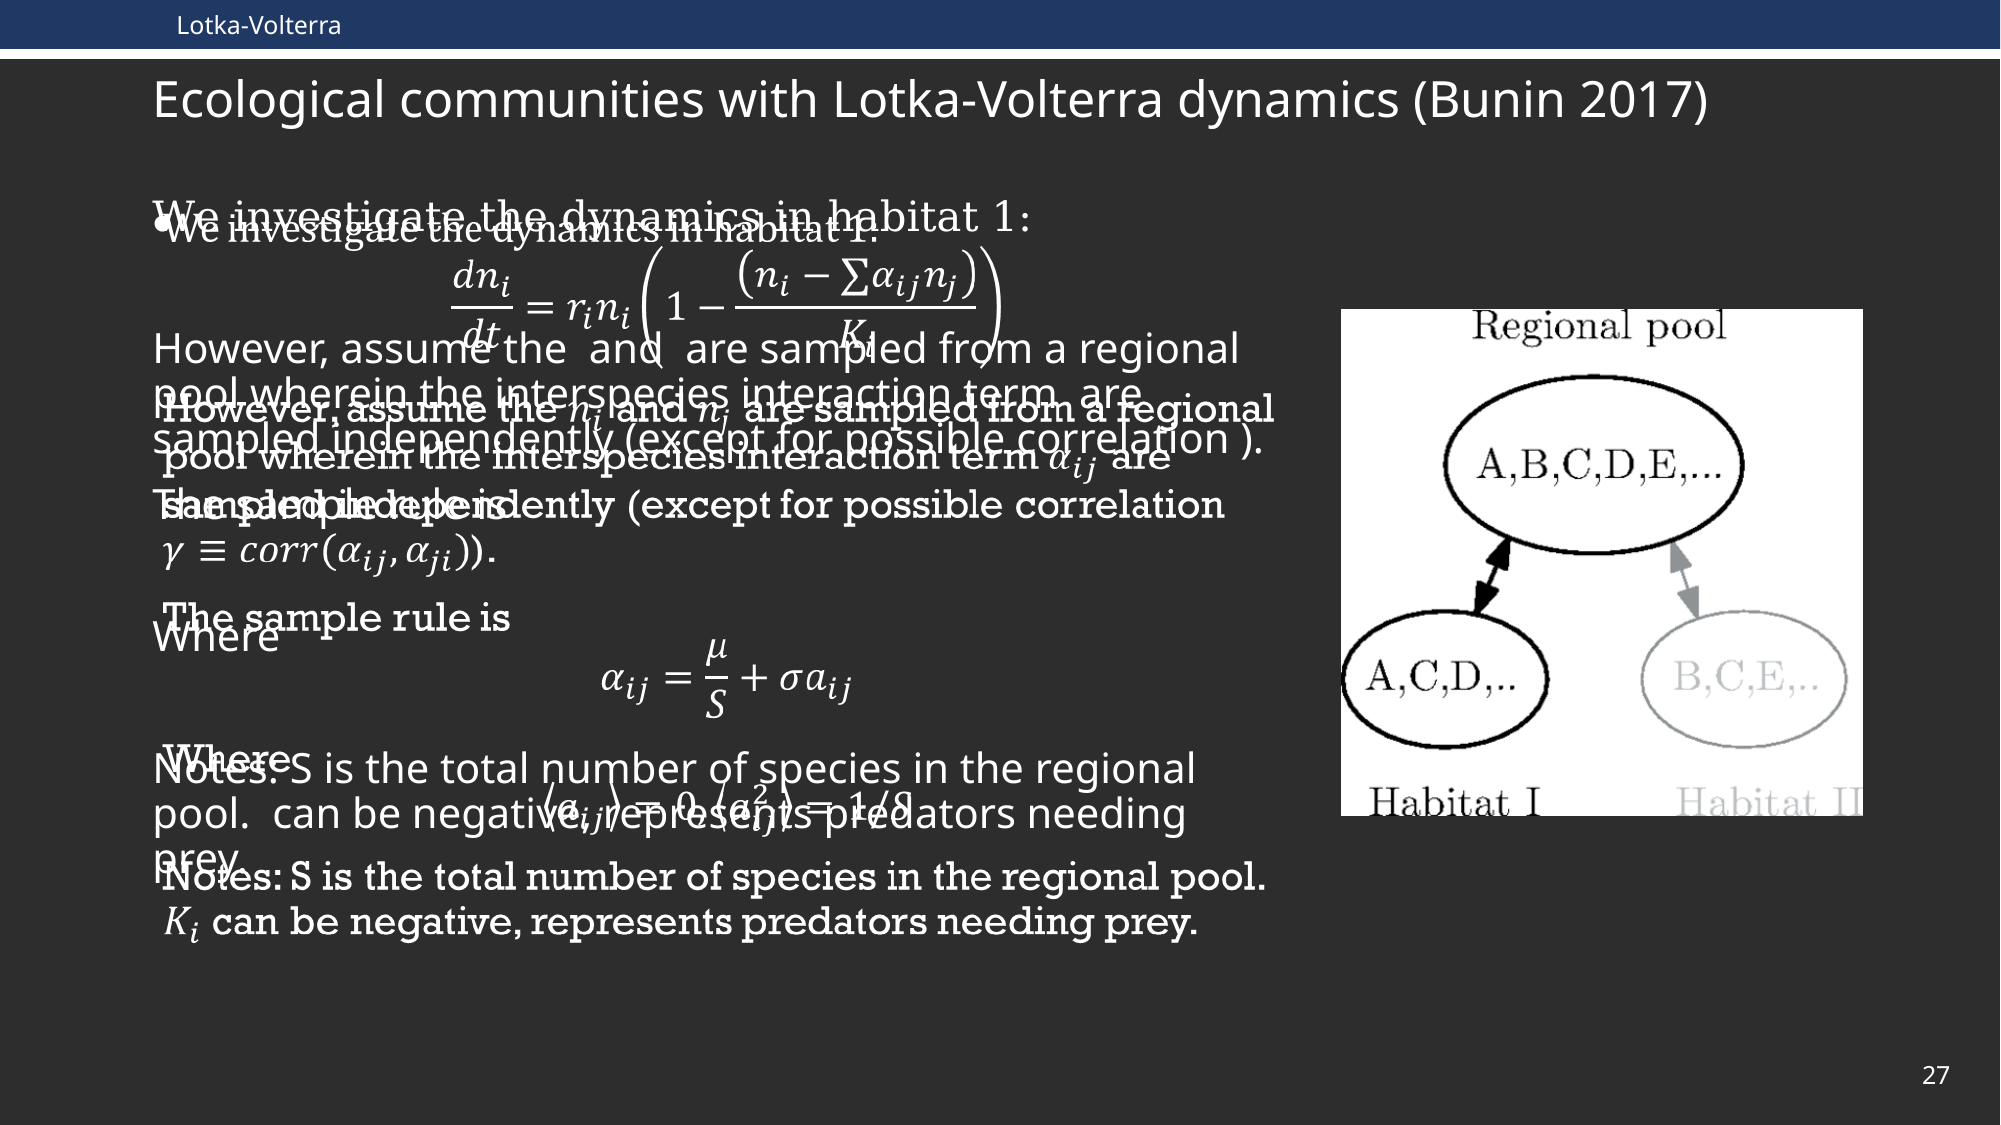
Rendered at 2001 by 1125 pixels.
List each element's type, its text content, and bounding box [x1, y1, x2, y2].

slide_number <number> [1515, 1046, 1966, 1107]
title Ecological communities with Lotka-Volterra dynamics (Bunin 2017) [137, 59, 1863, 169]
picture [1341, 309, 1863, 816]
list [137, 188, 1310, 1028]
footer Lotka-Volterra [0, 0, 519, 51]
